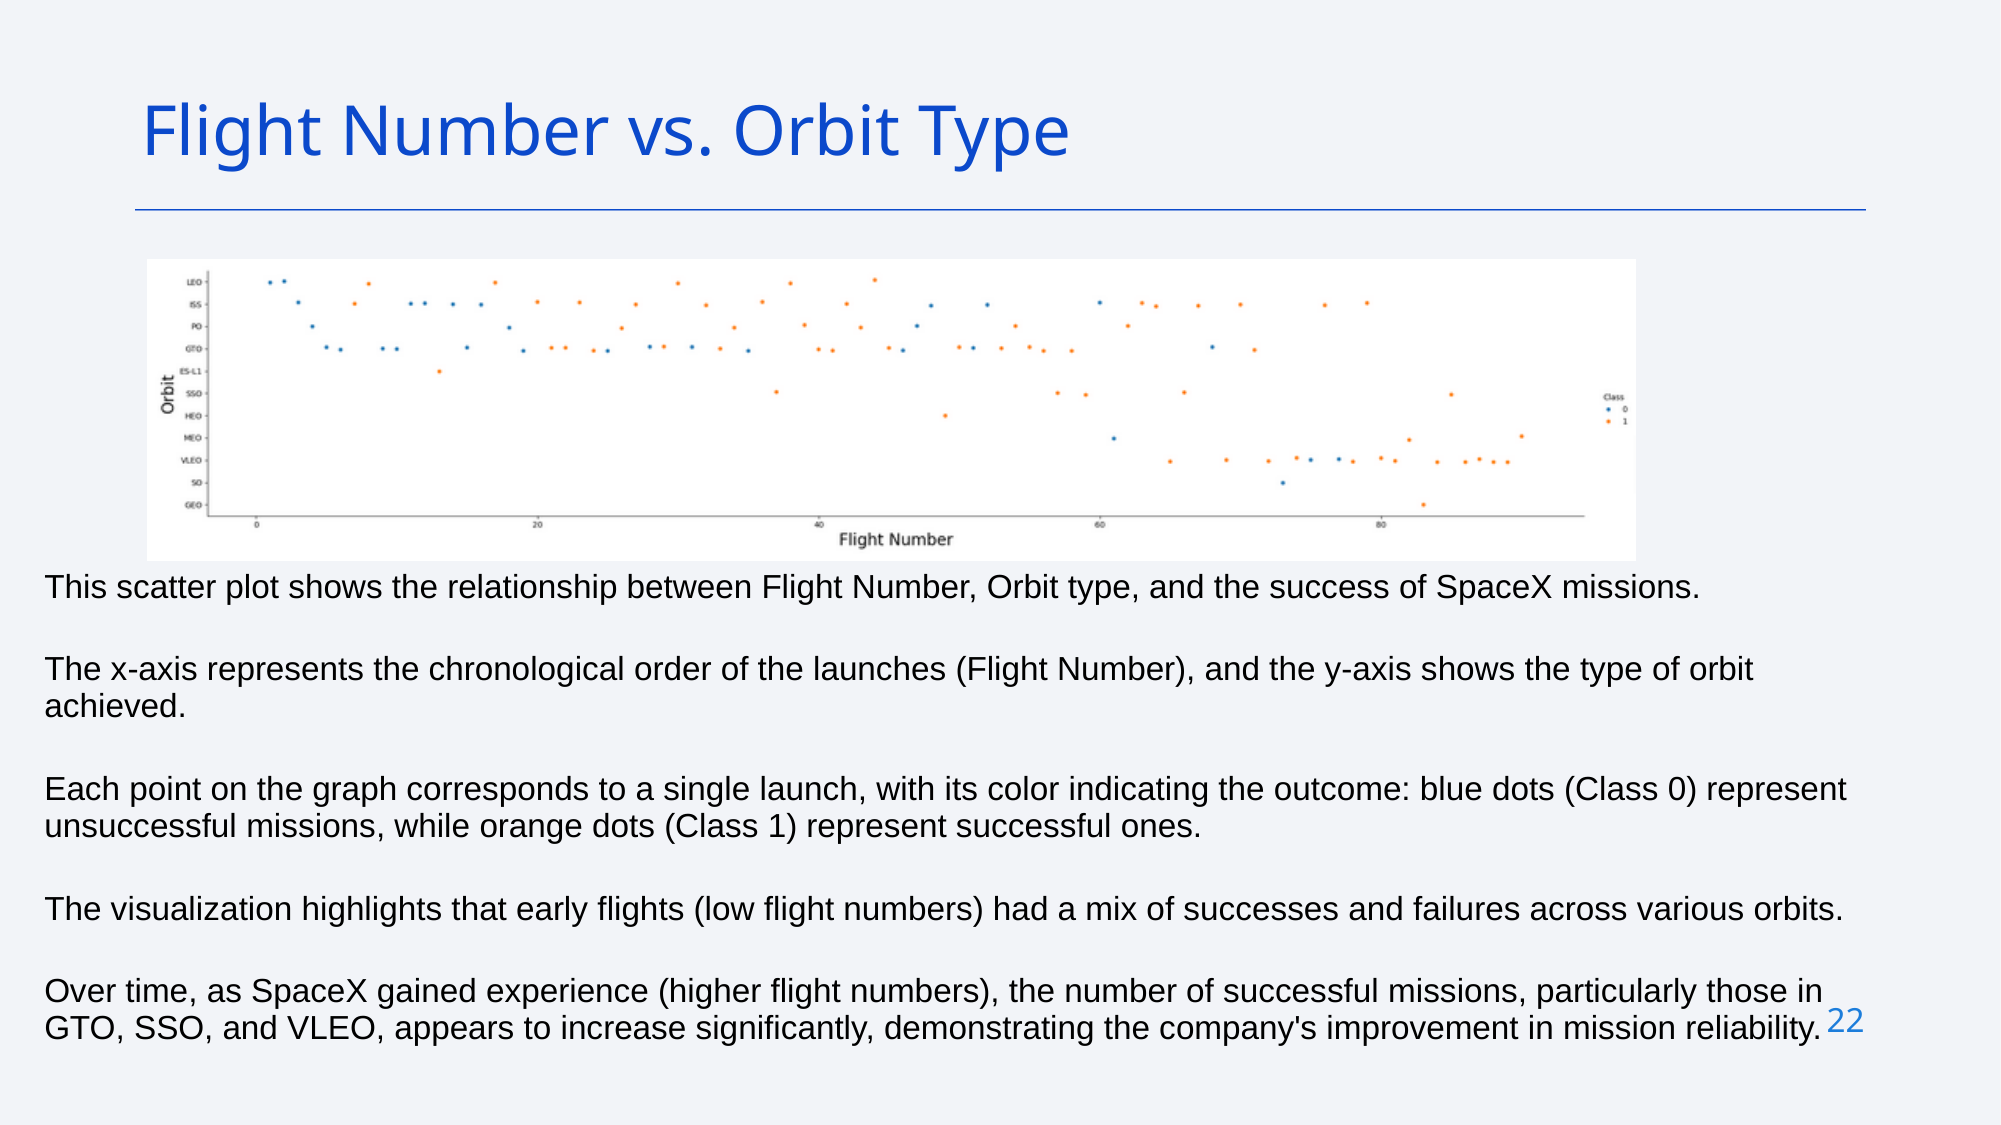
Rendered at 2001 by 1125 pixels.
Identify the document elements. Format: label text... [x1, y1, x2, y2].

text_box Flight Number vs. Orbit Type [126, 88, 1852, 179]
text_box This scatter plot shows the relationship between Flight Number, Orbit type, and the success of SpaceX missions. The x-axis represents the chronological order of the launches (Flight Number), and the y-axis shows the type of orbit achieved. Each point on the graph corresponds to a single launch, with its color indicating the outcome: blue dots (Class 0) represent unsuccessful missions, while orange dots (Class 1) represent successful ones. The visualization highlights that early flights (low flight numbers) had a mix of successes and failures across various orbits. Over time, as SpaceX gained experience (higher flight numbers), the number of successful missions, particularly those in GTO, SSO, and VLEO, appears to increase significantly, demonstrating the company's improvement in mission reliability. [29, 561, 1891, 1054]
picture [0, 0, 2001, 1125]
